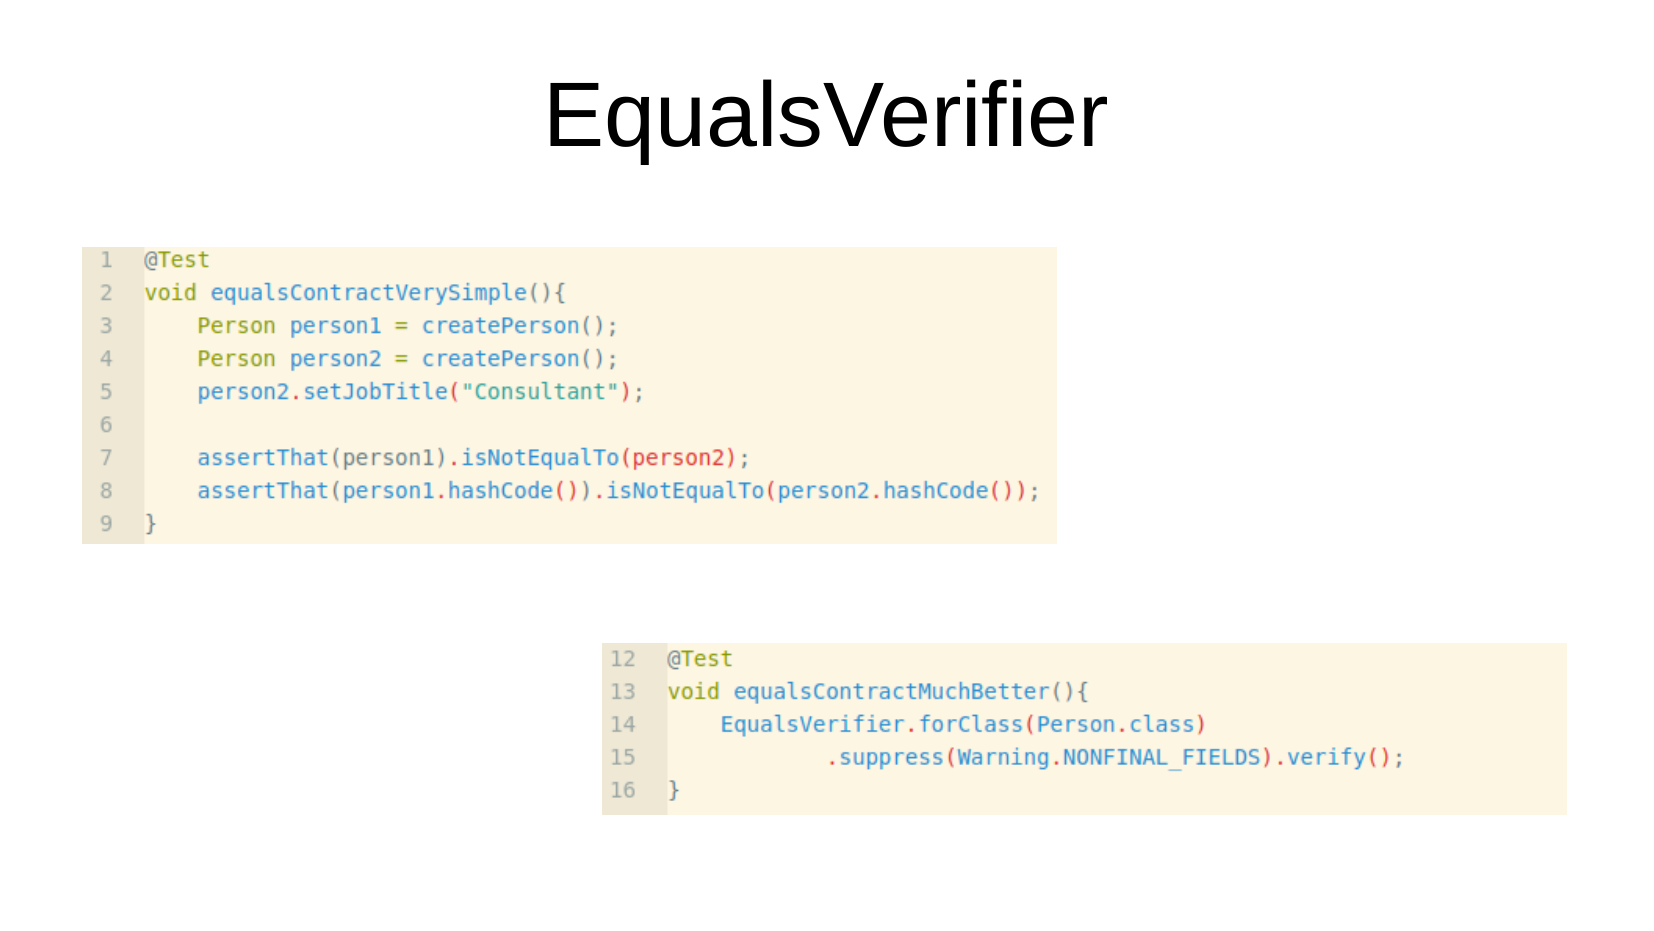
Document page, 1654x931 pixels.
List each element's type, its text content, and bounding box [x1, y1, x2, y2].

title EqualsVerifier [82, 37, 1571, 193]
picture [602, 643, 1567, 815]
picture [82, 247, 1057, 544]
